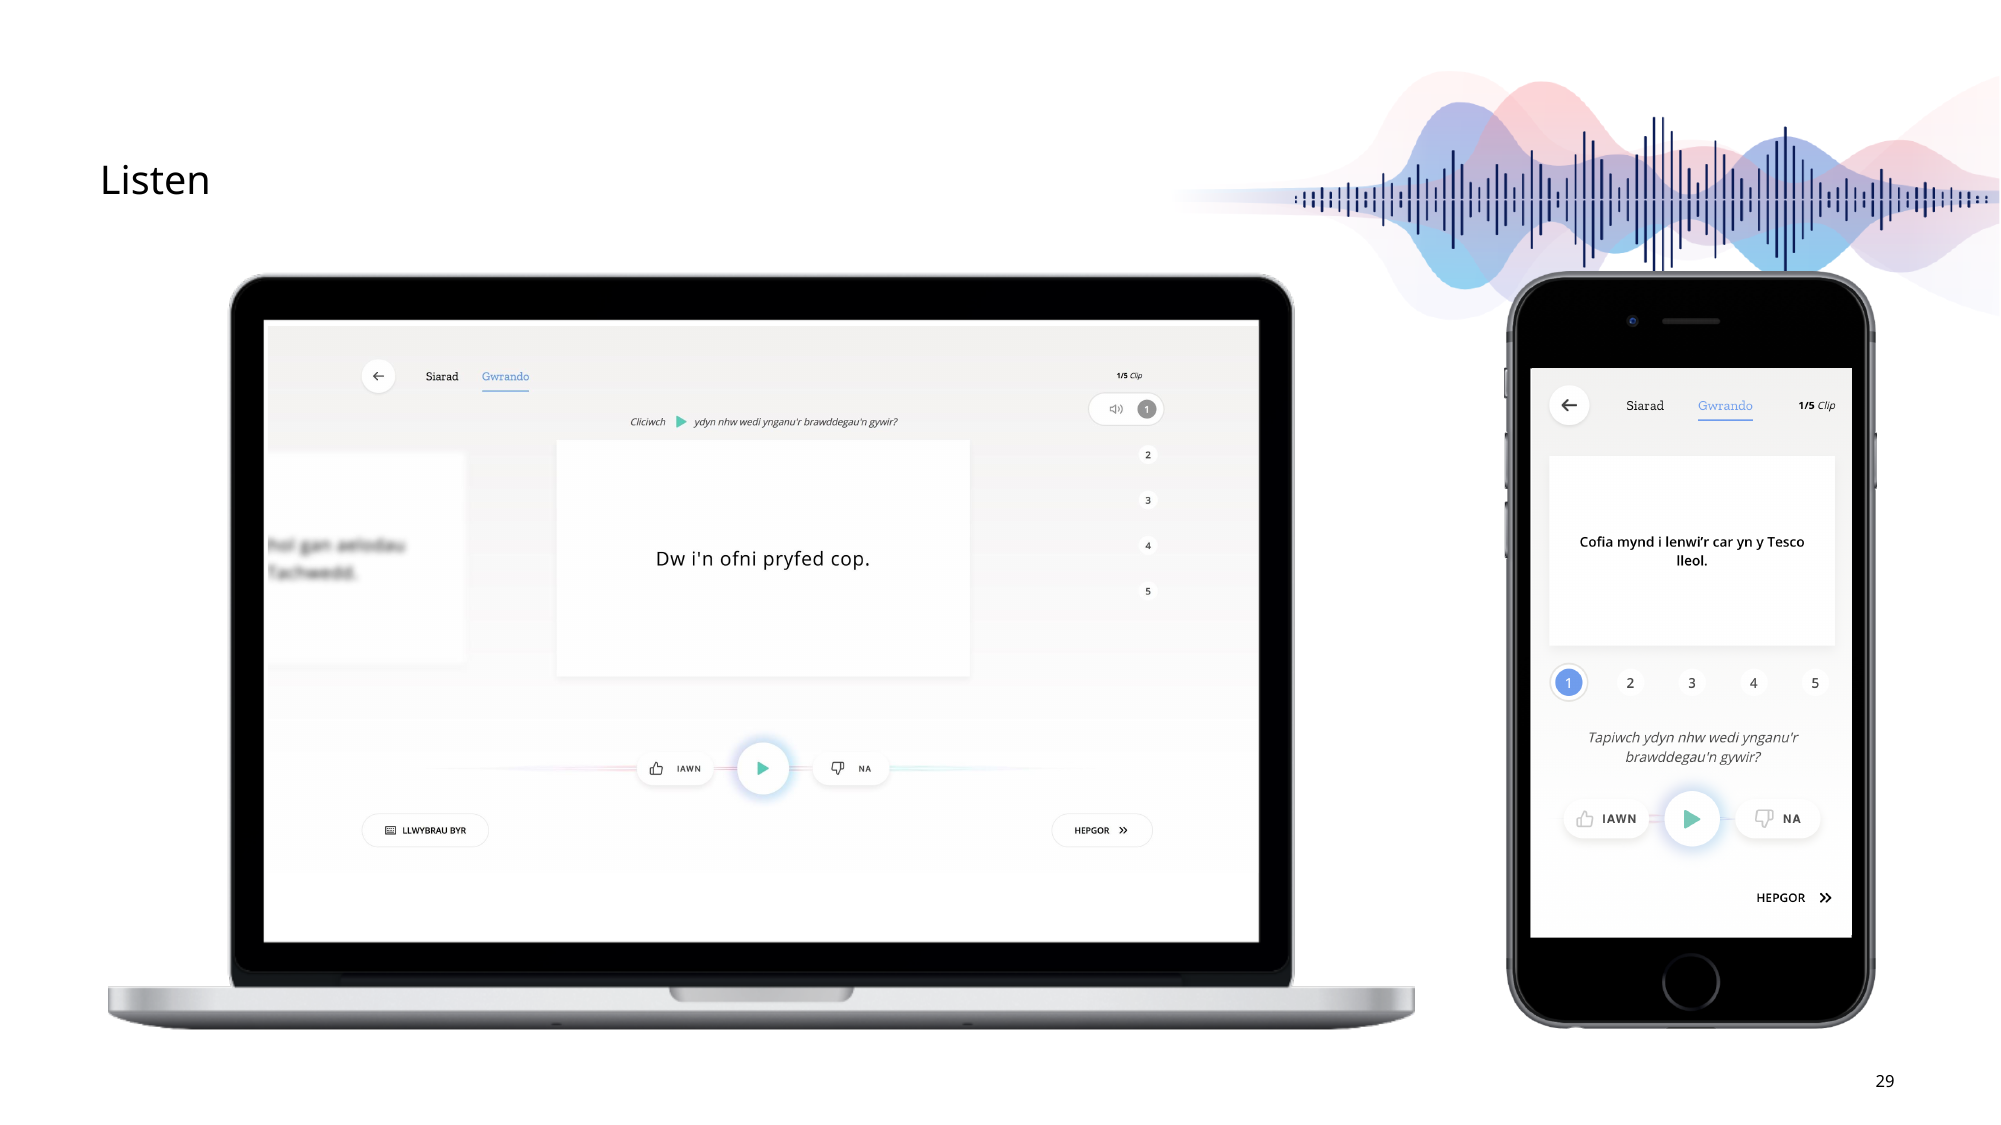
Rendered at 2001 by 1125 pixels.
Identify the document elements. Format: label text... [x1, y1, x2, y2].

slide_number <number> [1851, 1060, 1895, 1094]
title voice.mozilla.org - How it Works [85, 59, 1879, 158]
picture [108, 59, 2000, 1042]
subtitle Listen [85, 158, 1879, 216]
